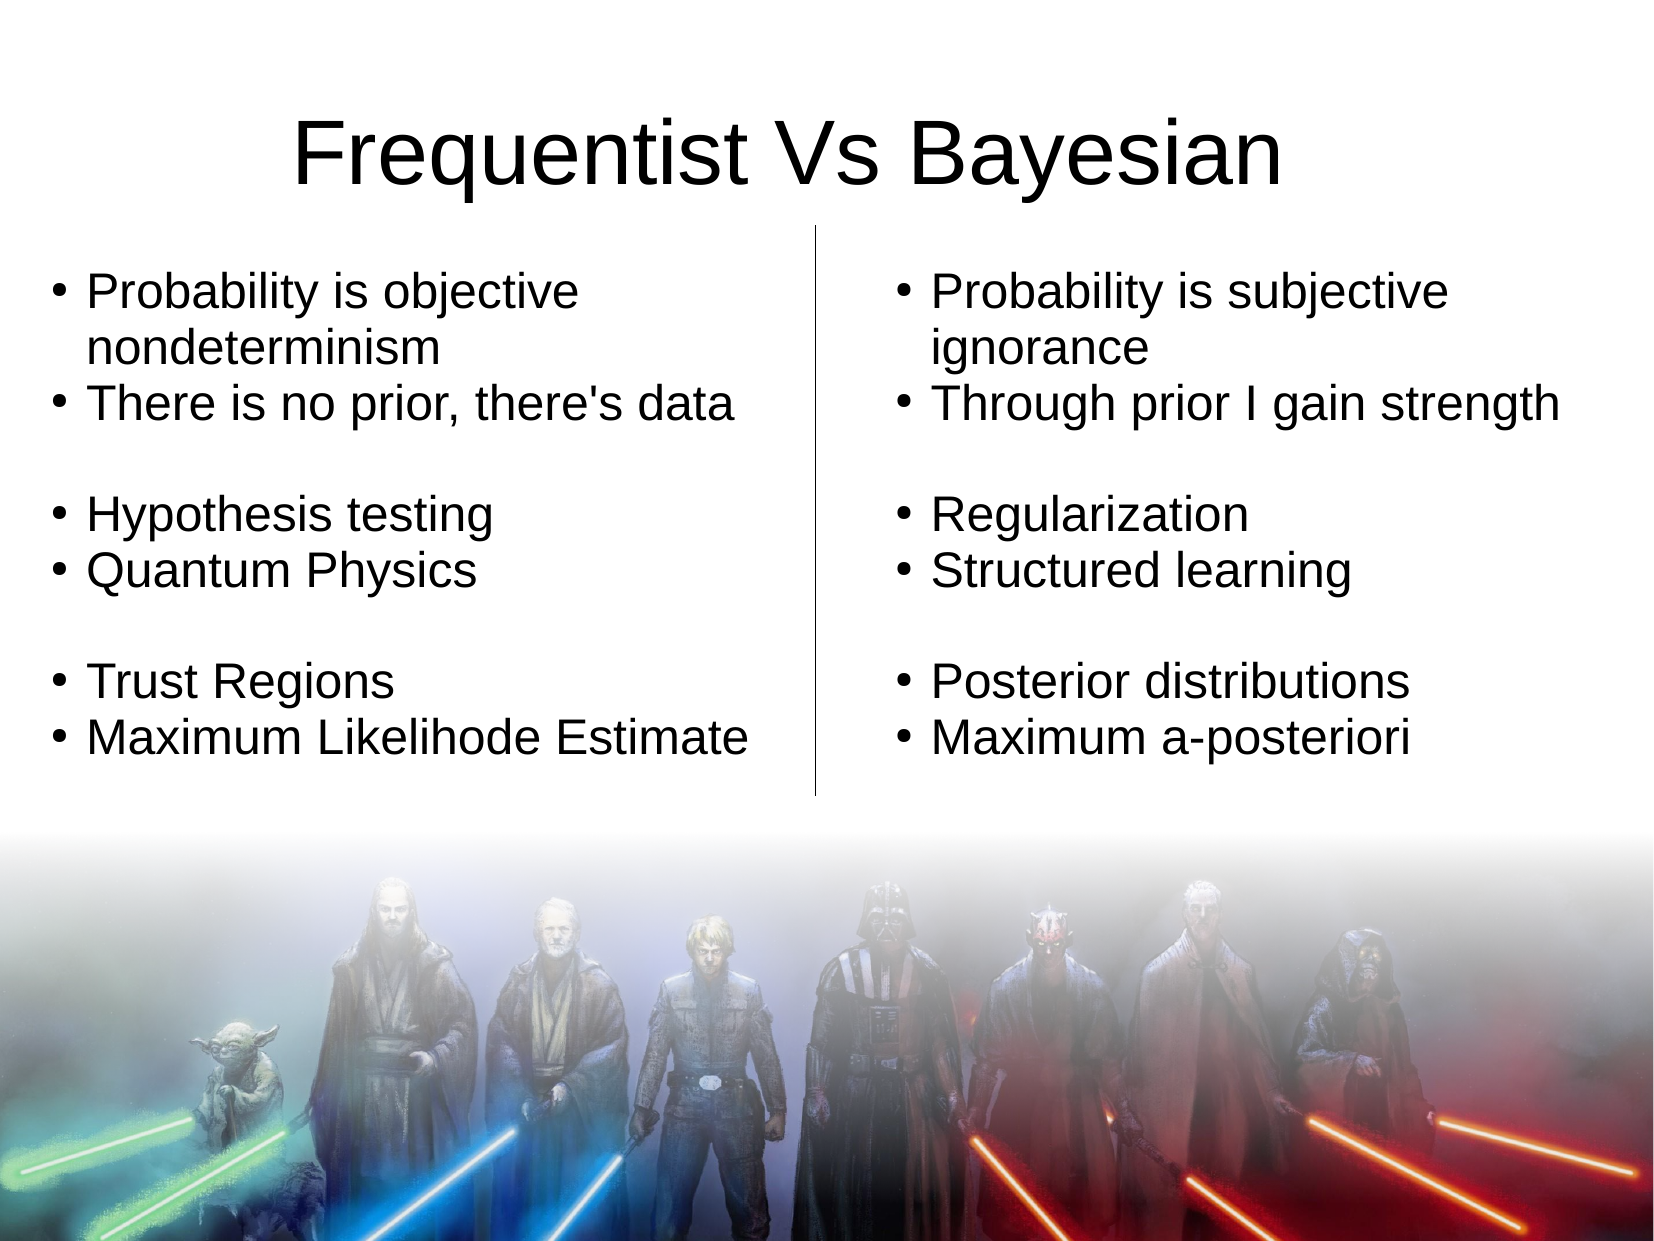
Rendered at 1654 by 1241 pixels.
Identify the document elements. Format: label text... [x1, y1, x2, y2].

picture [0, 830, 1654, 1241]
text_box Probability is objective nondeterminism There is no prior, there's data Hypothesis testing Quantum Physics Trust Regions Maximum Likelihode Estimate [35, 255, 801, 778]
title Frequentist Vs Bayesian [82, 49, 1571, 257]
text_box Probability is subjective ignorance Through prior I gain strength Regularization Structured learning Posterior distributions Maximum a-posteriori [880, 255, 1646, 778]
